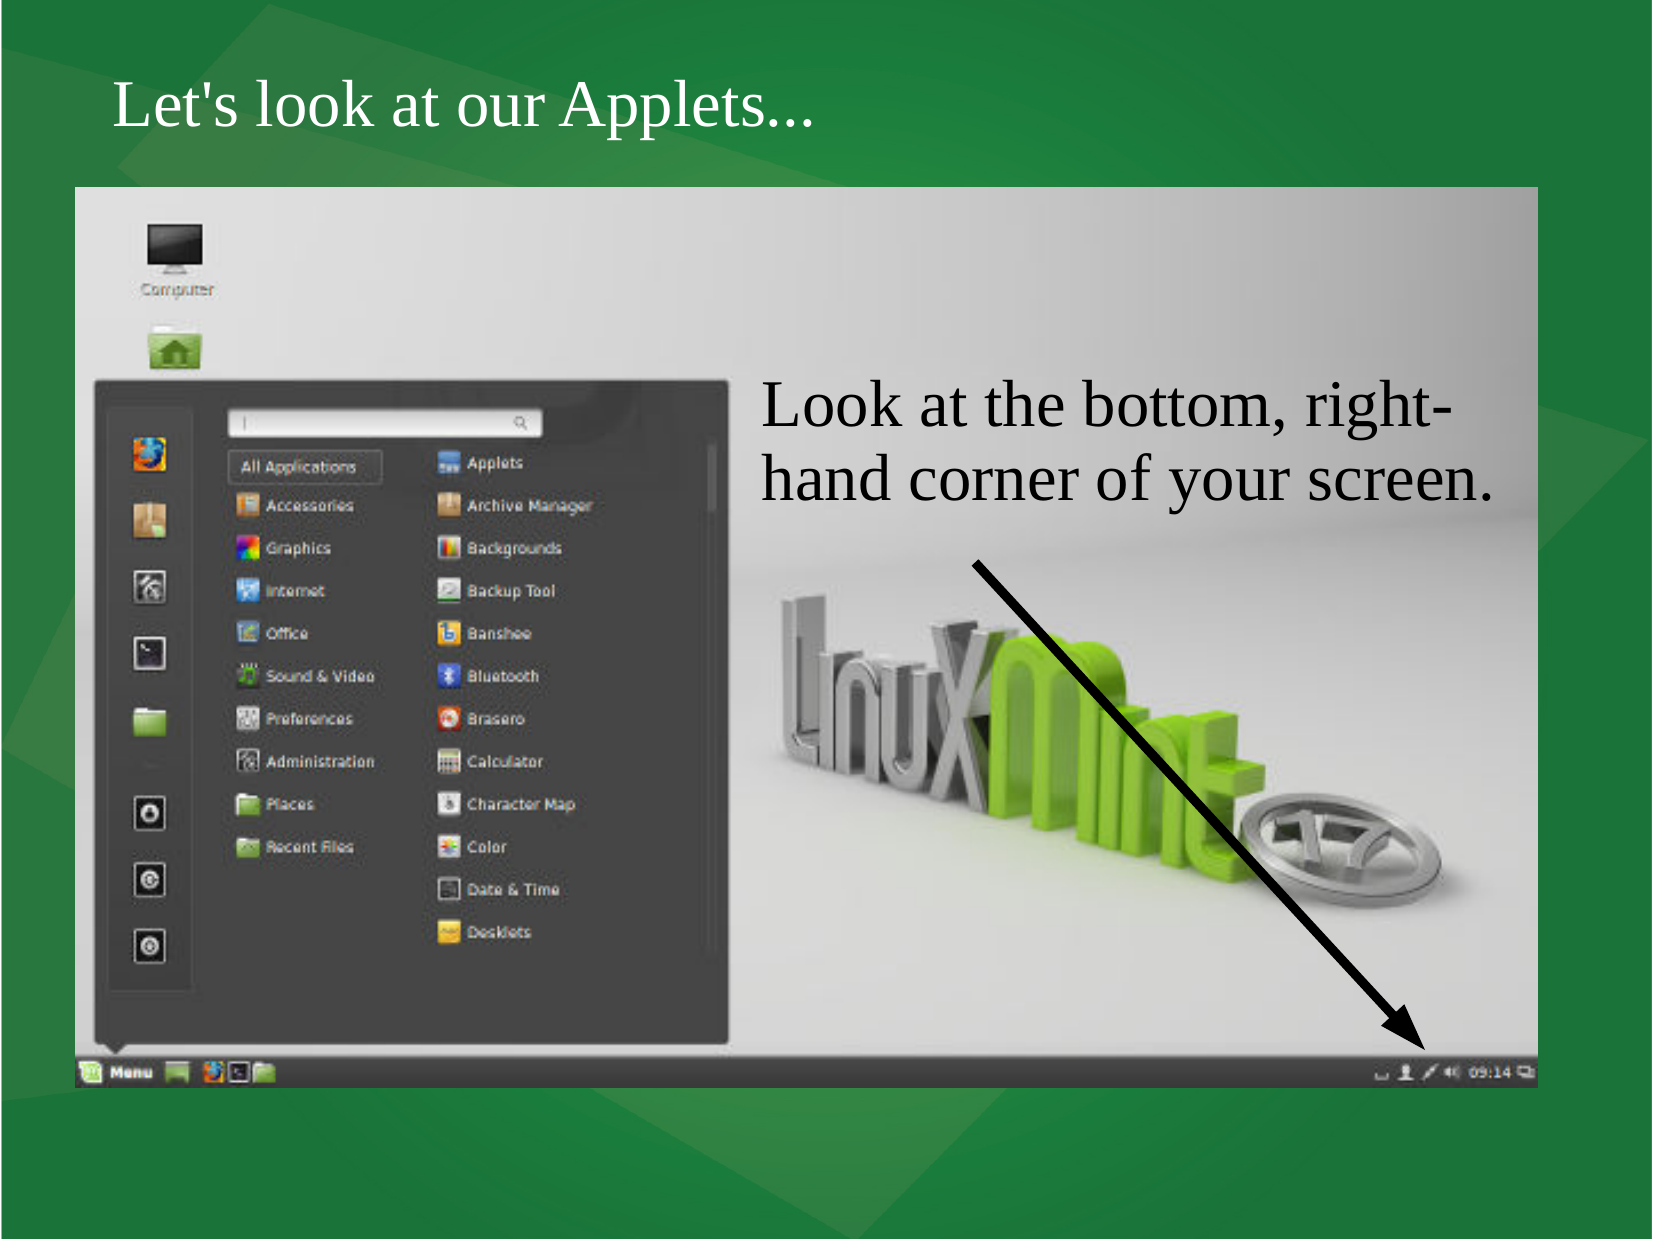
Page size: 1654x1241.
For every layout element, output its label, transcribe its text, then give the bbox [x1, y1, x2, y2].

title Look at the bottom, right-hand corner of your screen. [761, 366, 1576, 516]
picture [0, 0, 1652, 1241]
title Let's look at our Applets... [112, 37, 1601, 170]
